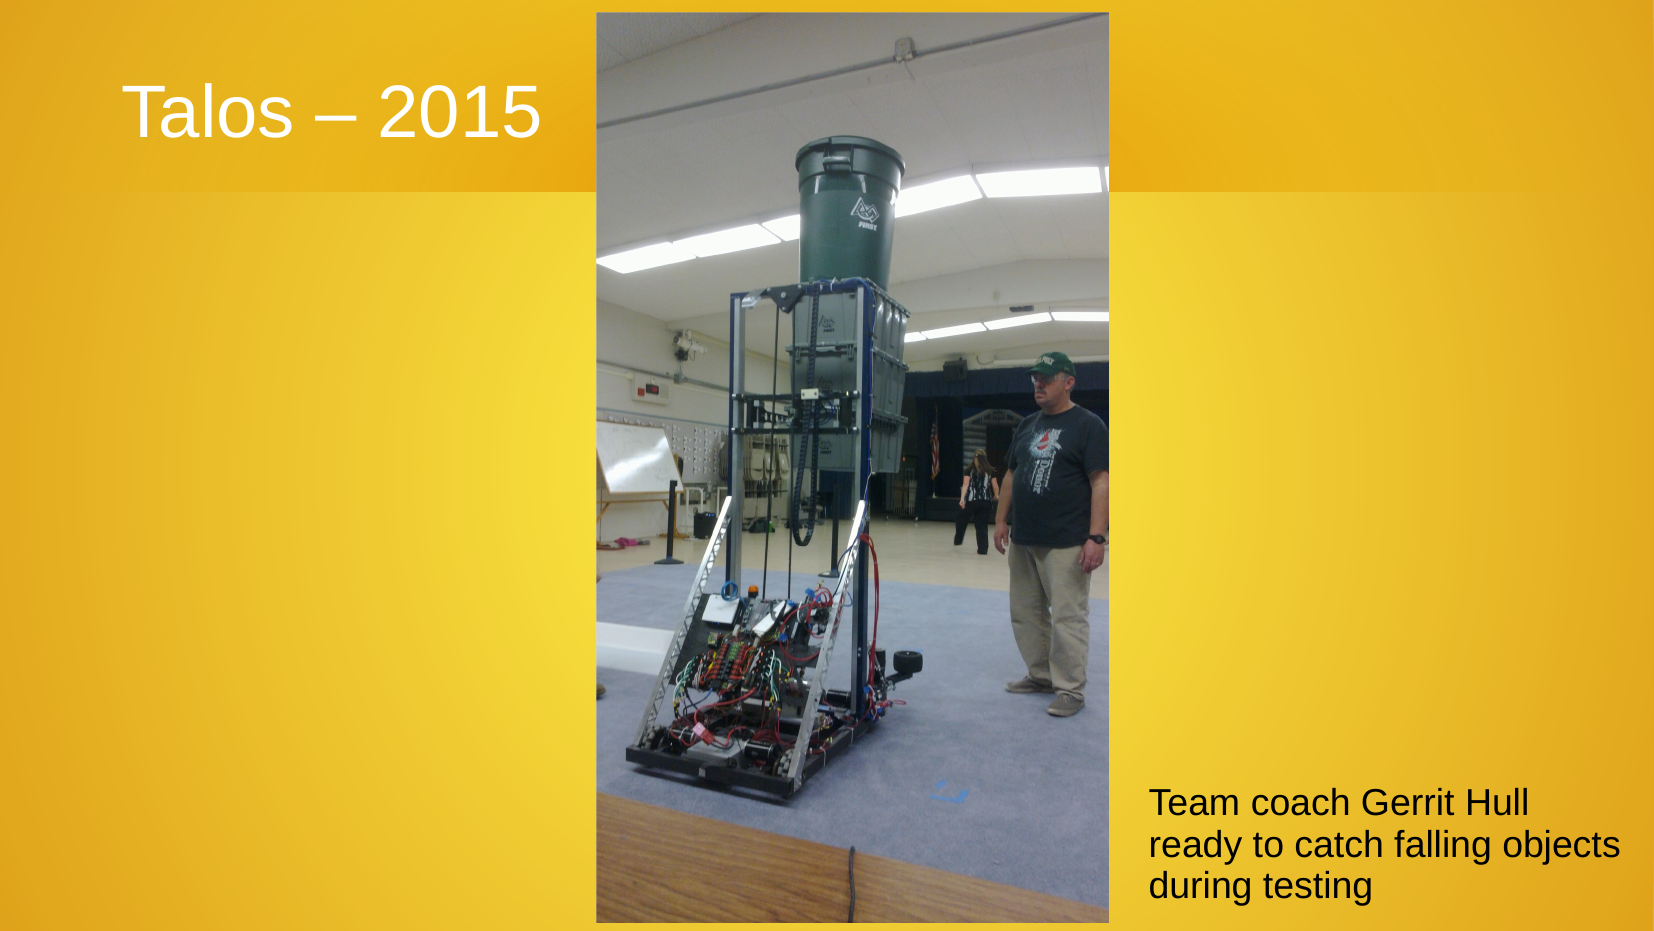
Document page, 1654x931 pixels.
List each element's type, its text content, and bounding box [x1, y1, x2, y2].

picture [596, 12, 1109, 923]
text_box Team coach Gerrit Hull ready to catch falling objects during testing [1134, 773, 1639, 915]
title Talos – 2015 [82, 35, 583, 189]
